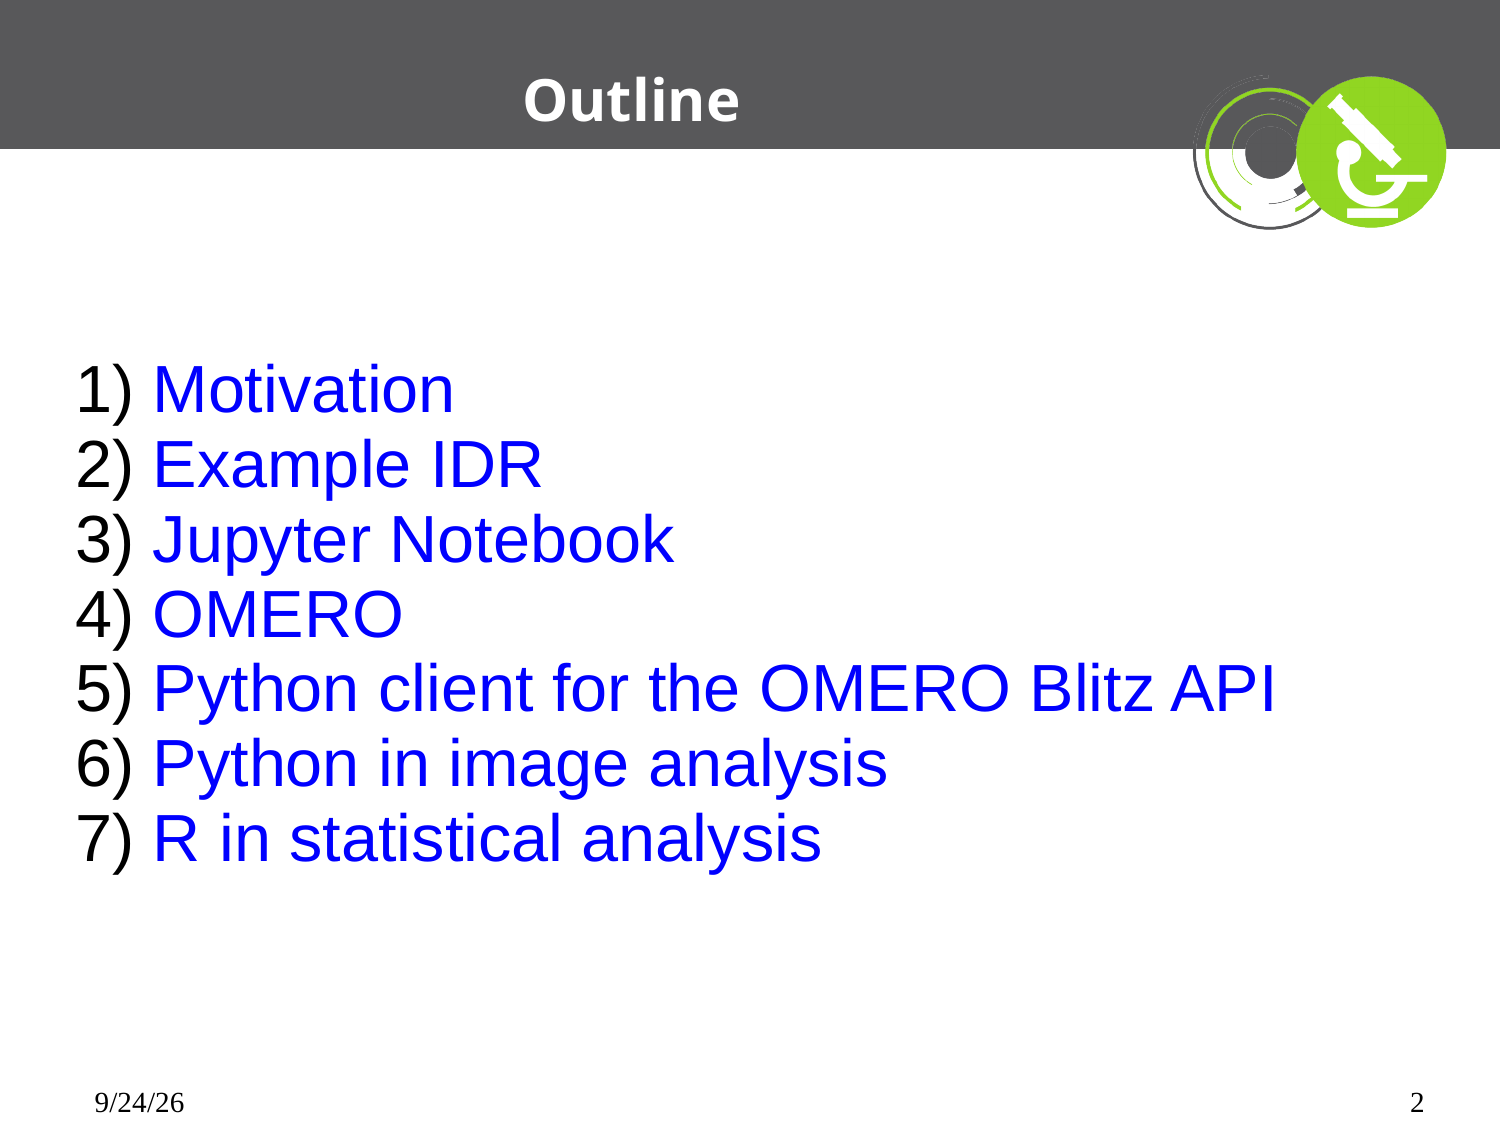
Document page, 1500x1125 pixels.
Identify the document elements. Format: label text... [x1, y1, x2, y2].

title Outline [75, 44, 1189, 154]
subtitle Motivation Example IDR Jupyter Notebook OMERO Python client for the OMERO Blitz API Python in image analysis R in statistical analysis [75, 287, 1425, 941]
picture [1188, 69, 1453, 236]
